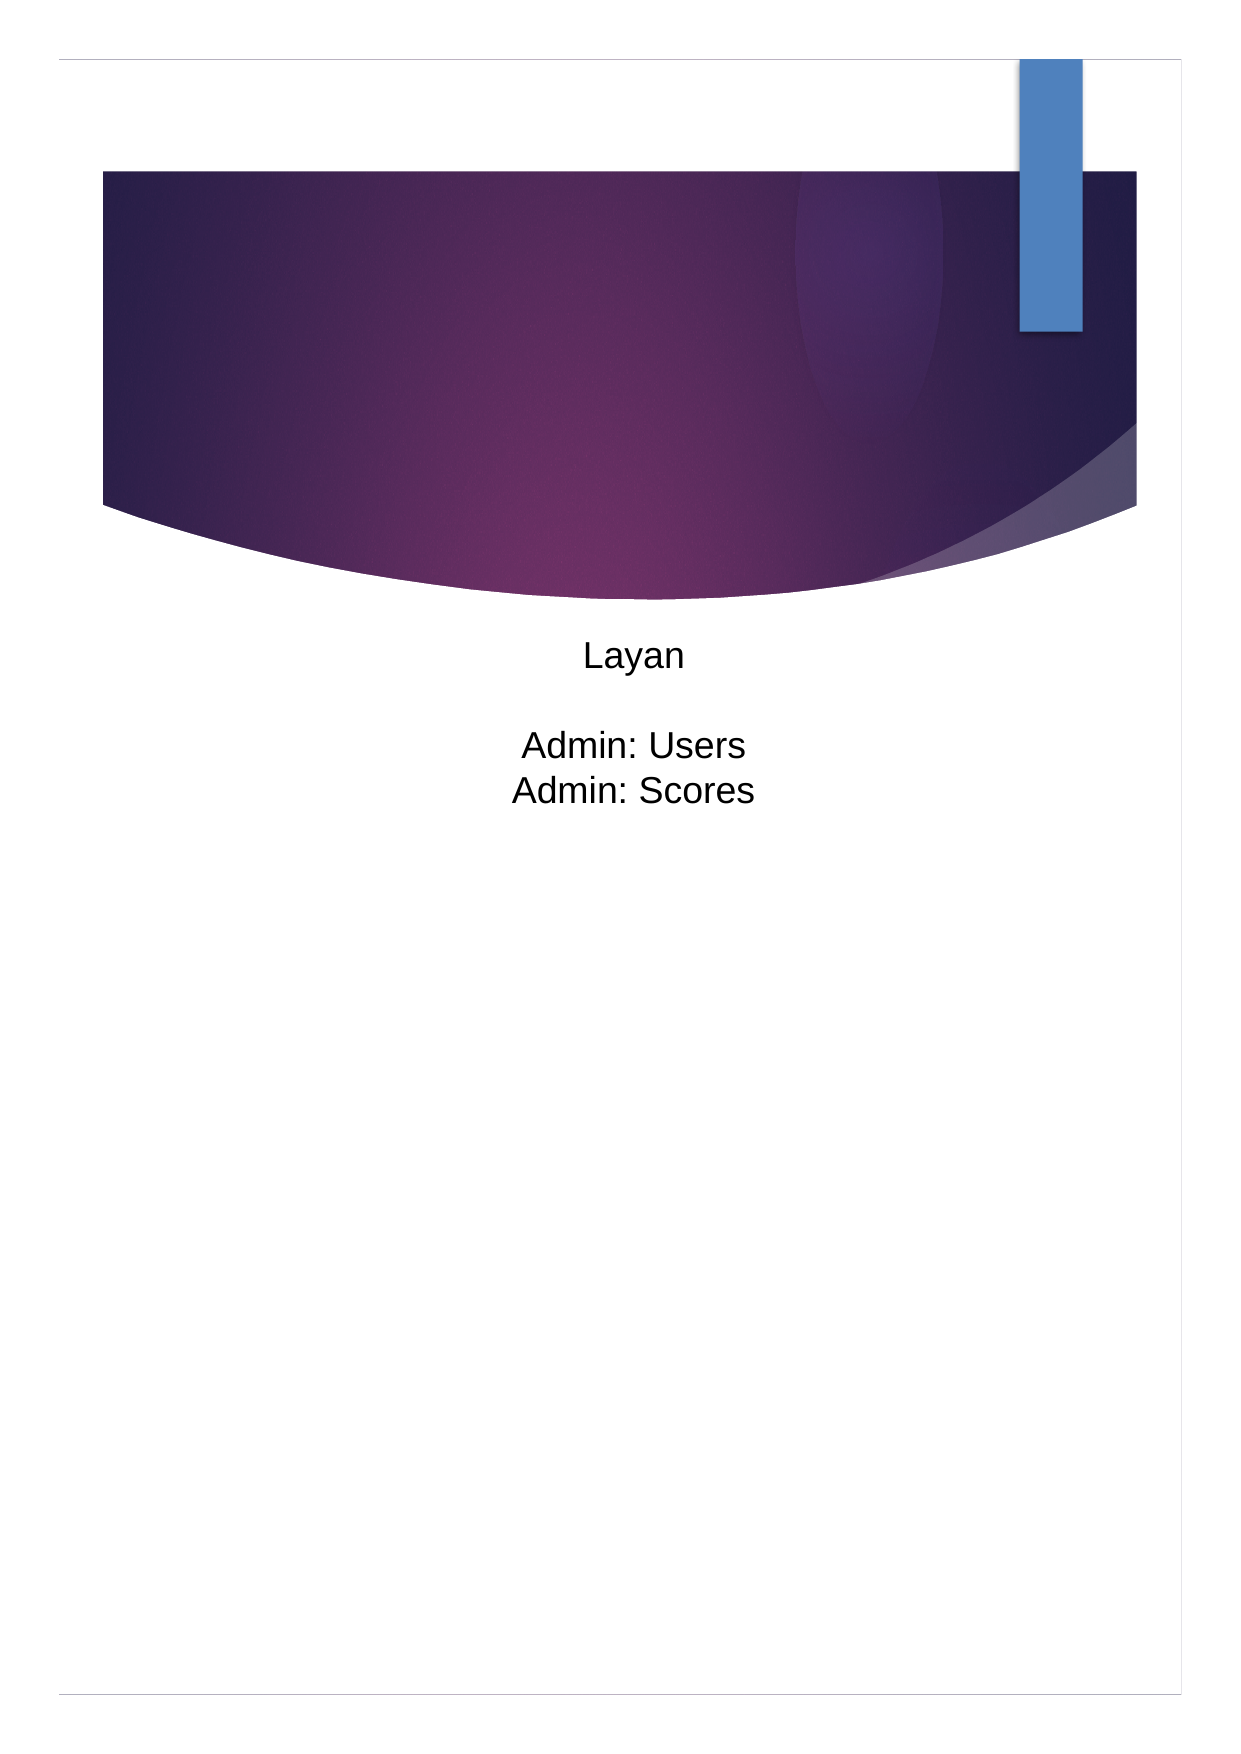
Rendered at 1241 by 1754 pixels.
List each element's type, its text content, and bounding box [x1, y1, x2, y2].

picture [103, 172, 1136, 599]
text_box Layan Admin: Users Admin: Scores [413, 623, 854, 945]
